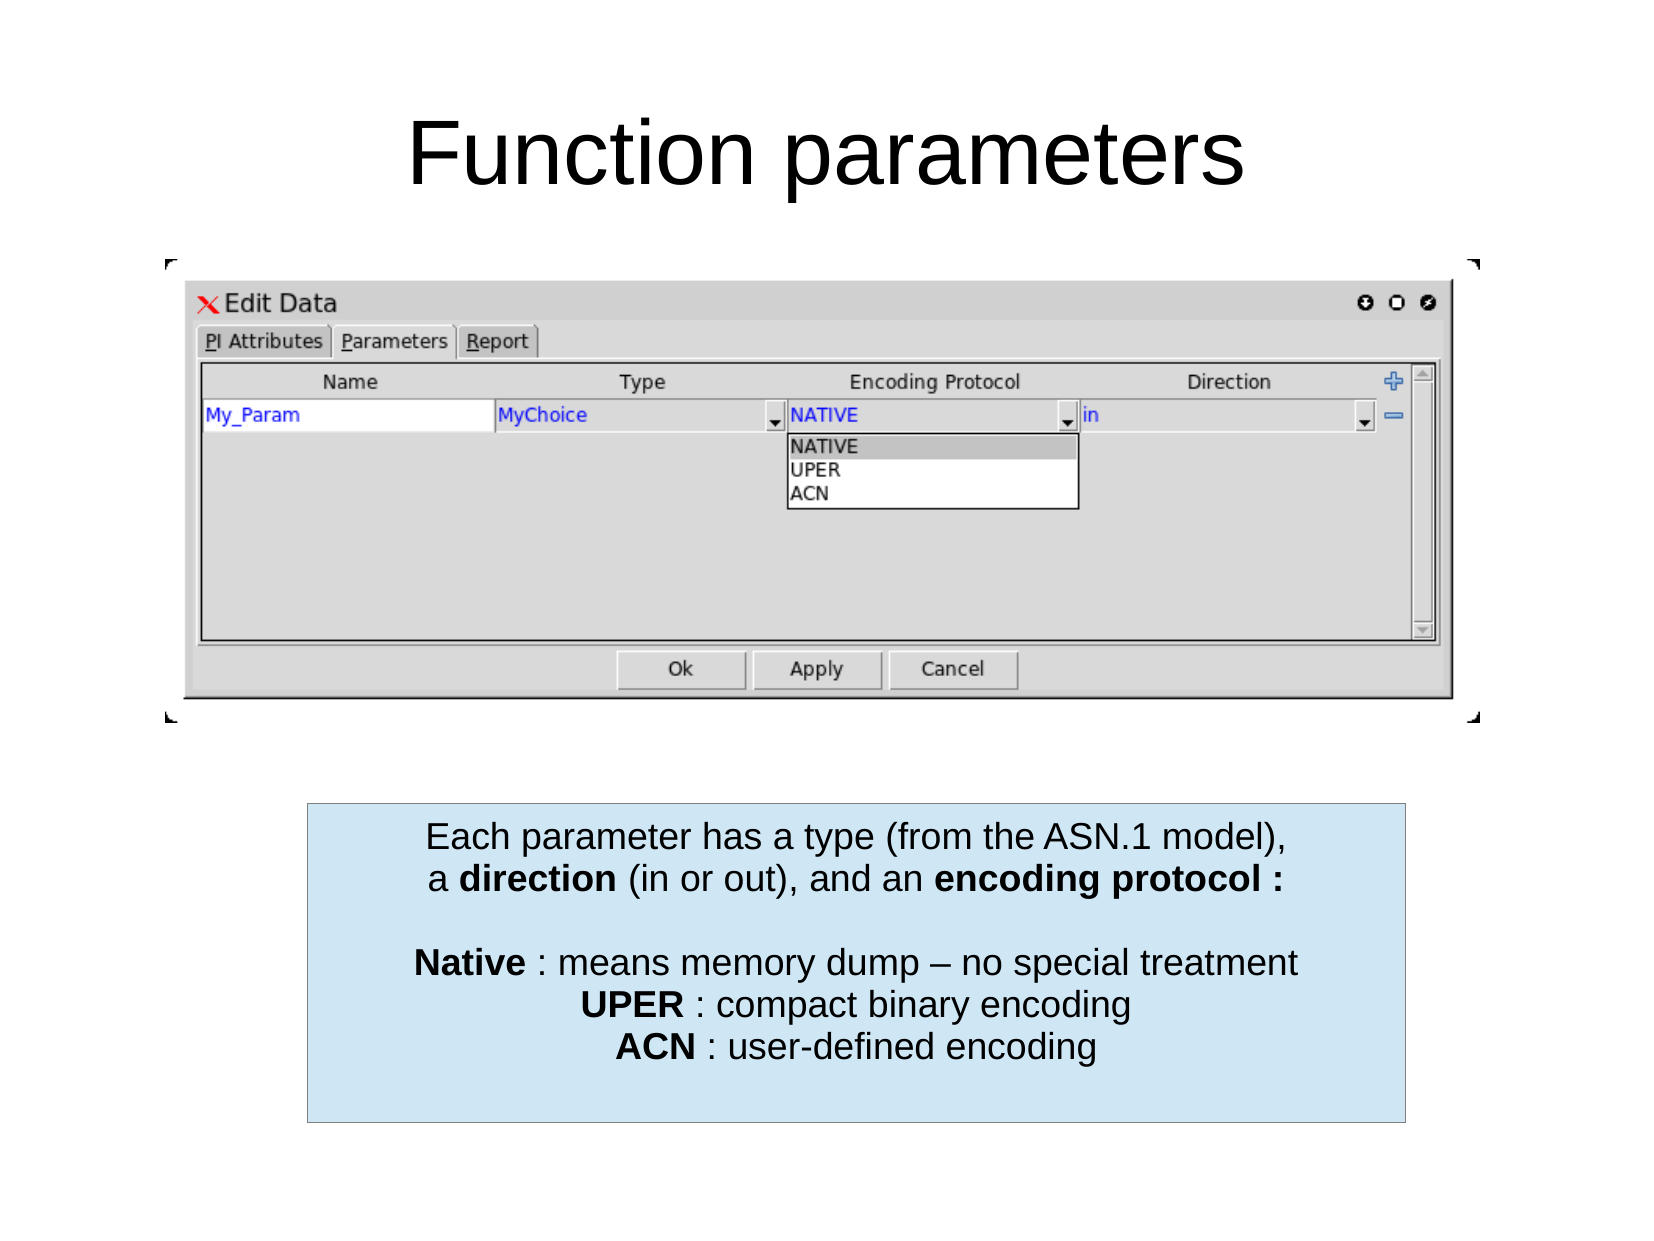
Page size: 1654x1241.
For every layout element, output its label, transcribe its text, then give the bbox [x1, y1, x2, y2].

picture [165, 259, 1480, 723]
text_box Each parameter has a type (from the ASN.1 model), a direction (in or out), and an encoding protocol : Native : means memory dump – no special treatment UPER : compact binary encoding ACN : user-defined encoding [307, 803, 1406, 1123]
title Function parameters [82, 49, 1571, 257]
